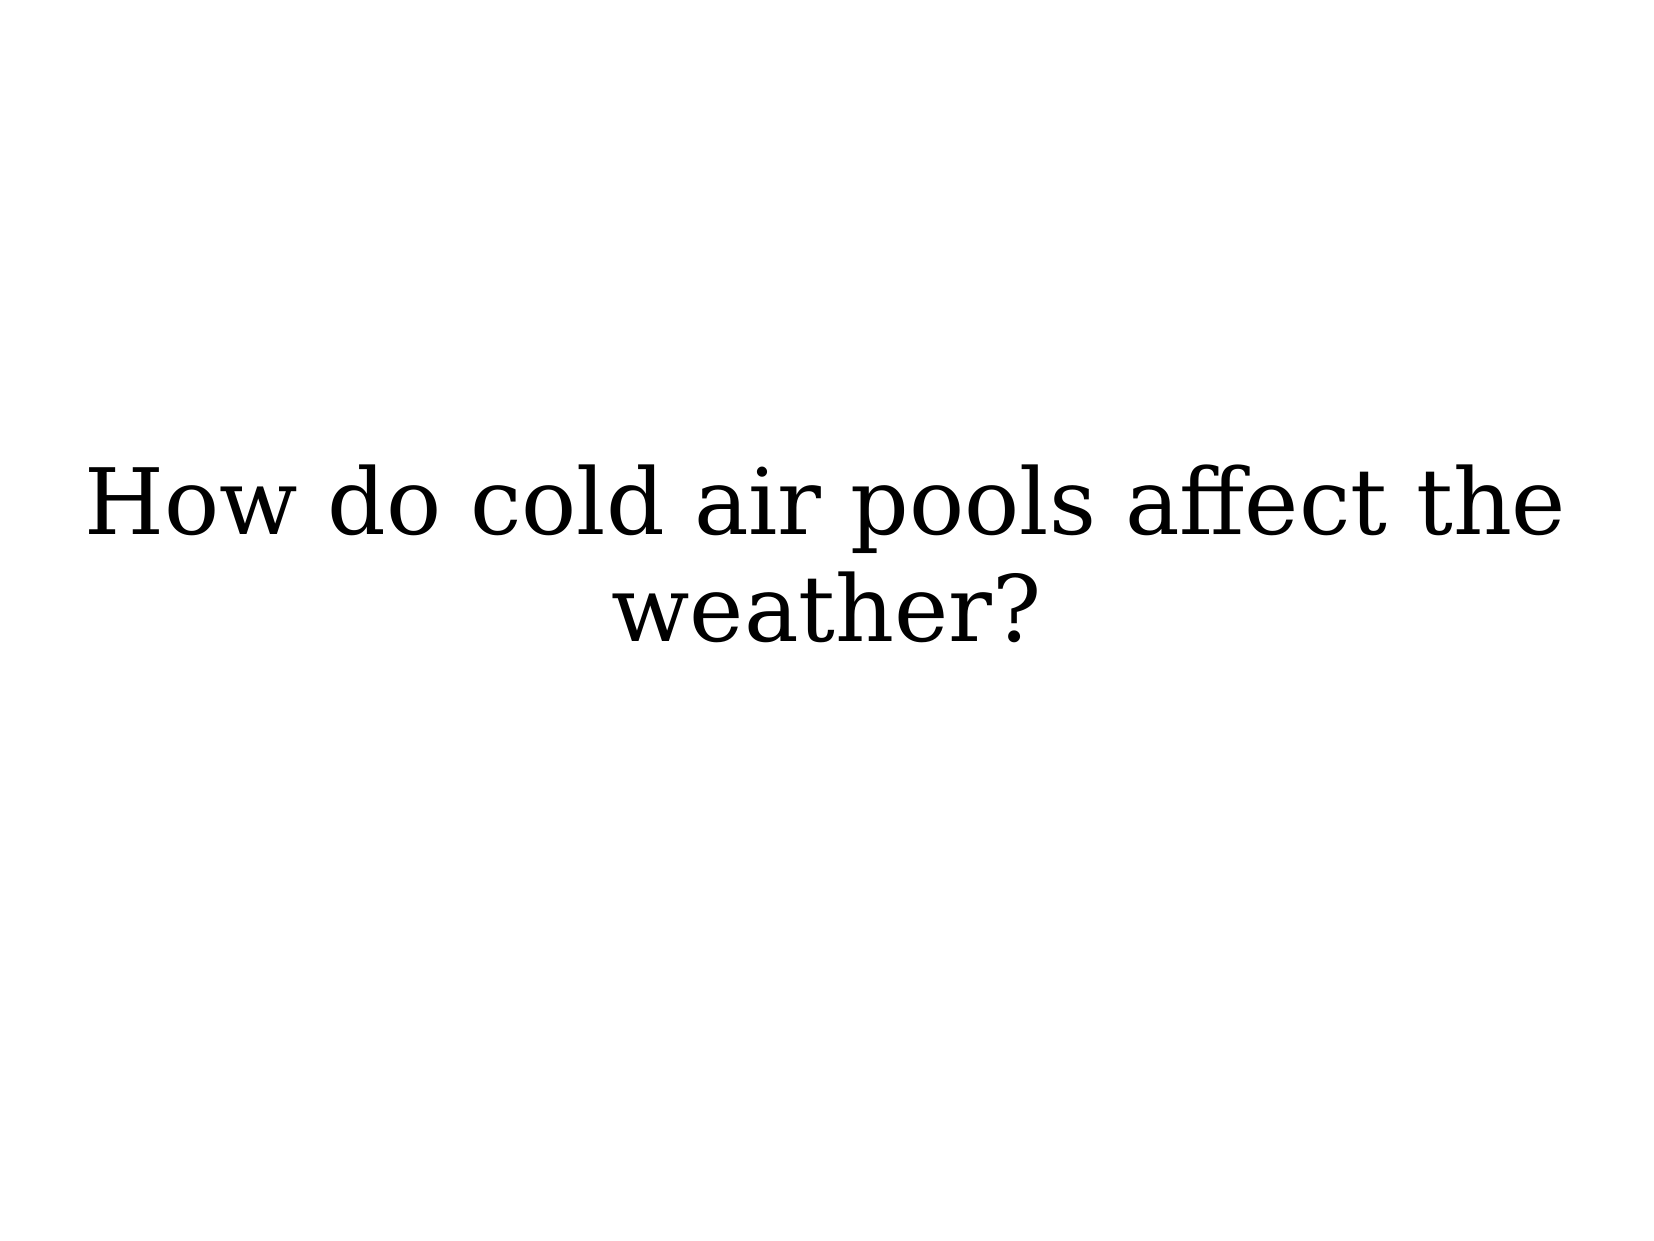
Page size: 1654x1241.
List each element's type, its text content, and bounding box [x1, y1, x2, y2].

title How do cold air pools affect the weather? [82, 448, 1571, 663]
